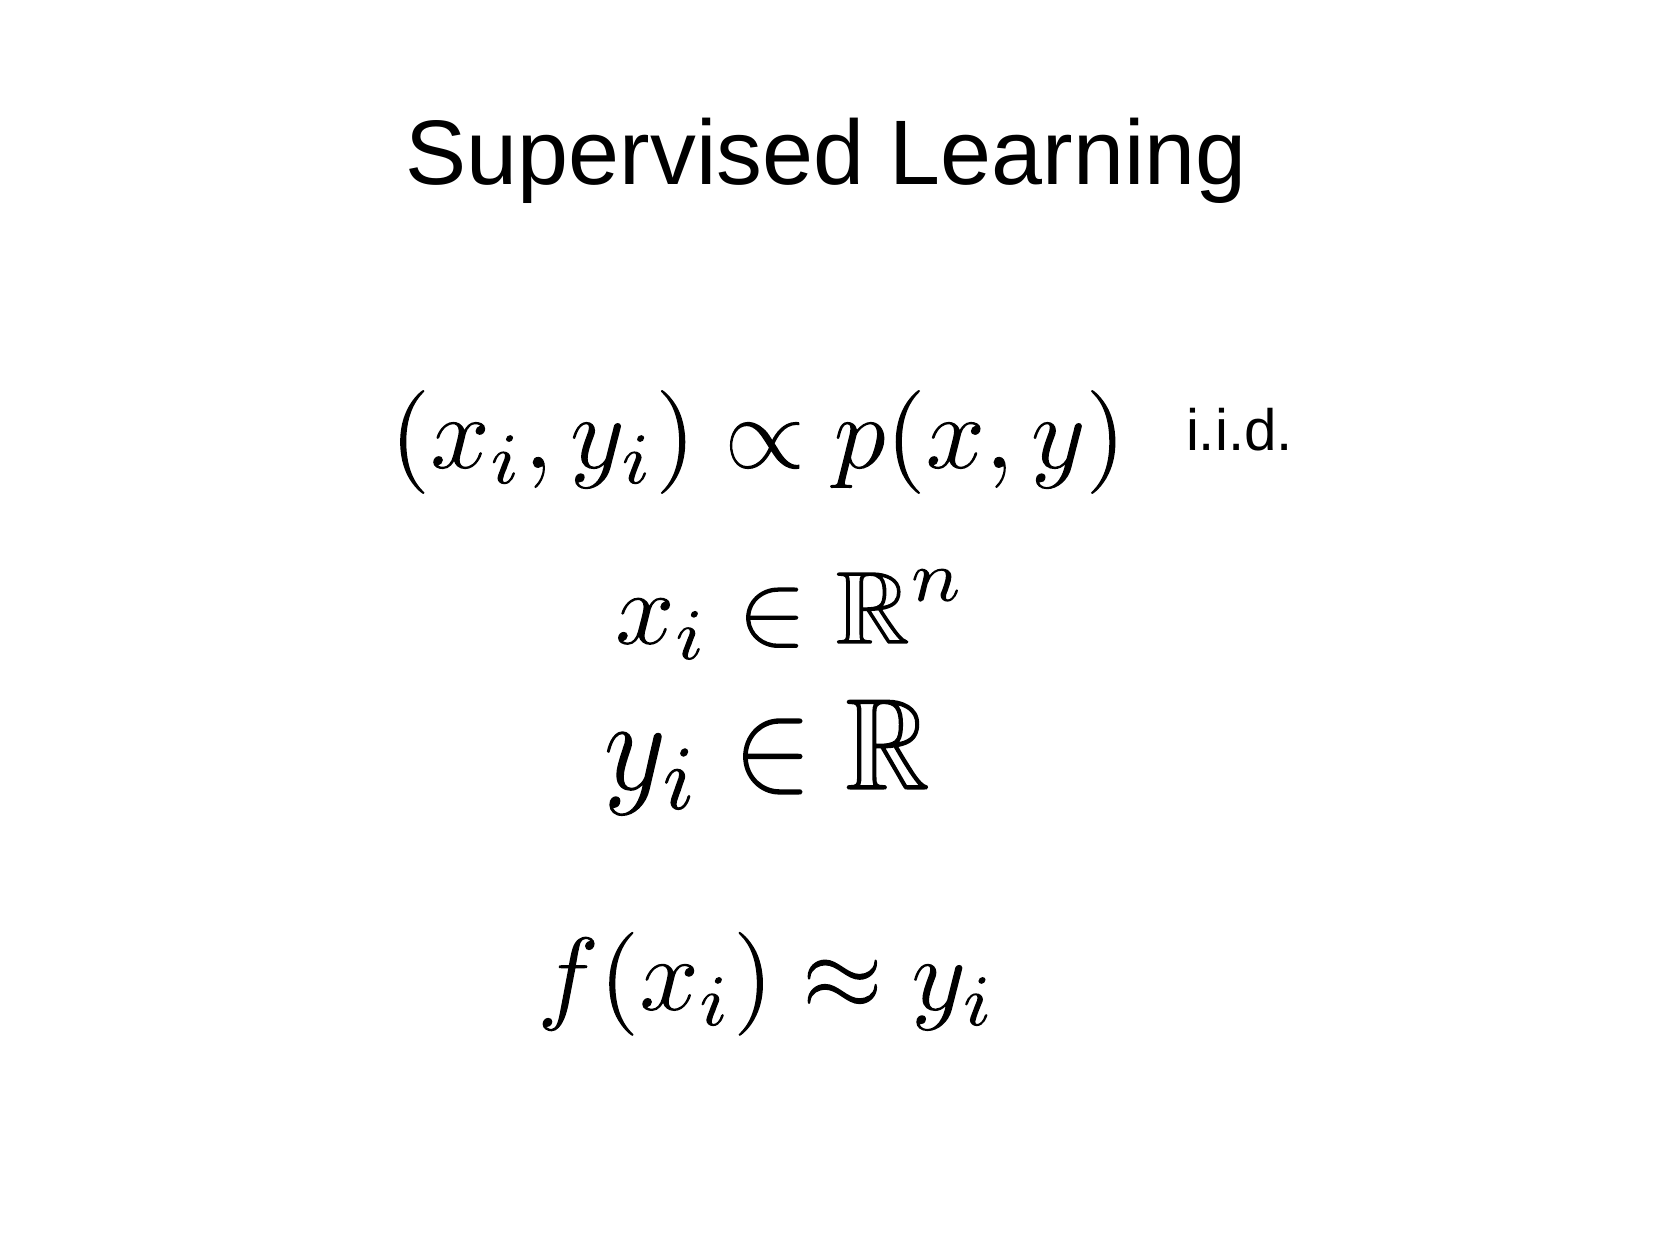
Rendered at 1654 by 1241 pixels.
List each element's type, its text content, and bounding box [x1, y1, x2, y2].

text_box [537, 931, 992, 1036]
text_box i.i.d. [1155, 390, 1531, 470]
text_box [390, 390, 1126, 494]
text_box [603, 699, 931, 817]
title Supervised Learning [82, 49, 1571, 257]
text_box [615, 568, 962, 661]
